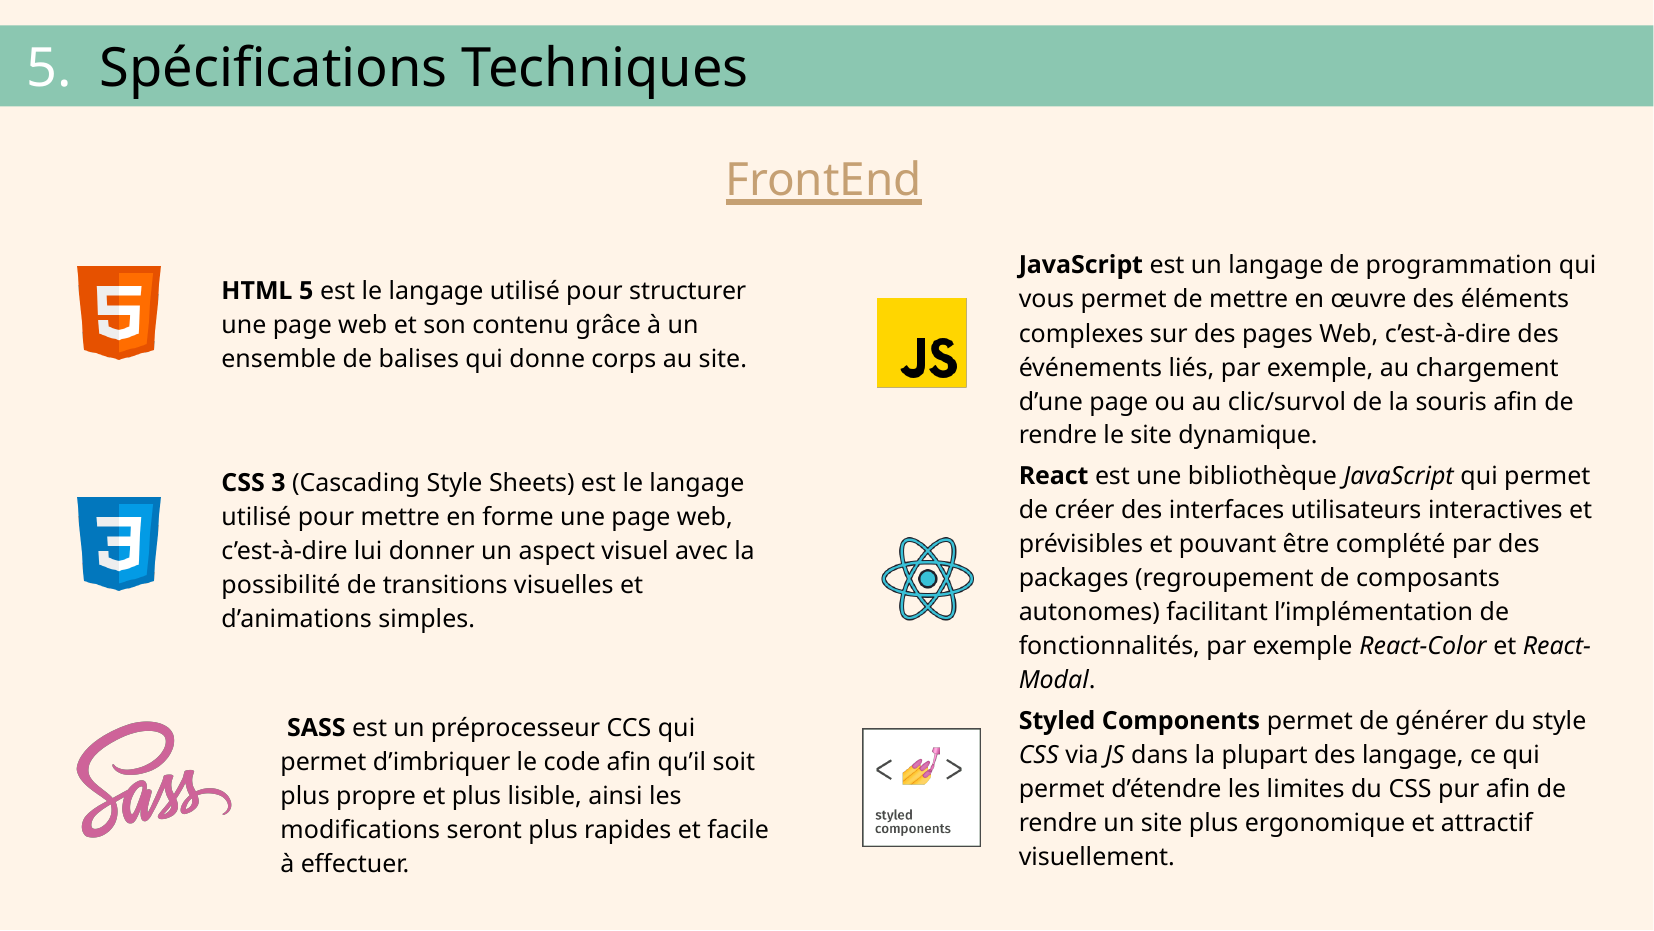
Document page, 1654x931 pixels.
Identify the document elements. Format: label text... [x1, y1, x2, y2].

picture [862, 283, 981, 402]
text_box Styled Components permet de générer du style CSS via JS dans la plupart des langage, ce qui permet d’étendre les limites du CSS pur afin de rendre un site plus ergonomique et attractif visuellement. [1003, 706, 1625, 869]
picture [59, 720, 249, 839]
text_box JavaScript est un langage de programmation qui vous permet de mettre en œuvre des éléments complexes sur des pages Web, c’est-à-dire des événements liés, par exemple, au chargement d’une page ou au clic/survol de la souris afin de rendre le site dynamique. [1003, 253, 1625, 445]
picture [59, 253, 178, 373]
picture [59, 484, 178, 603]
title 5. Spécifications Techniques [0, 25, 1654, 107]
text_box CSS 3 (Cascading Style Sheets) est le langage utilisé pour mettre en forme une page web, c’est-à-dire lui donner un aspect visuel avec la possibilité de transitions visuelles et d’animations simples. [206, 468, 798, 631]
text_box React est une bibliothèque JavaScript qui permet de créer des interfaces utilisateurs interactives et prévisibles et pouvant être complété par des packages (regroupement de composants autonomes) facilitant l’implémentation de fonctionnalités, par exemple React-Color et React-Modal. [1003, 466, 1625, 687]
text_box FrontEnd [690, 146, 957, 209]
picture [868, 519, 987, 638]
text_box HTML 5 est le langage utilisé pour structurer une page web et son contenu grâce à un ensemble de balises qui donne corps au site. [206, 257, 798, 390]
text_box SASS est un préprocesseur CCS qui permet d’imbriquer le code afin qu’il soit plus propre et plus lisible, ainsi les modifications seront plus rapides et facile à effectuer. [265, 702, 798, 865]
picture [862, 728, 981, 847]
